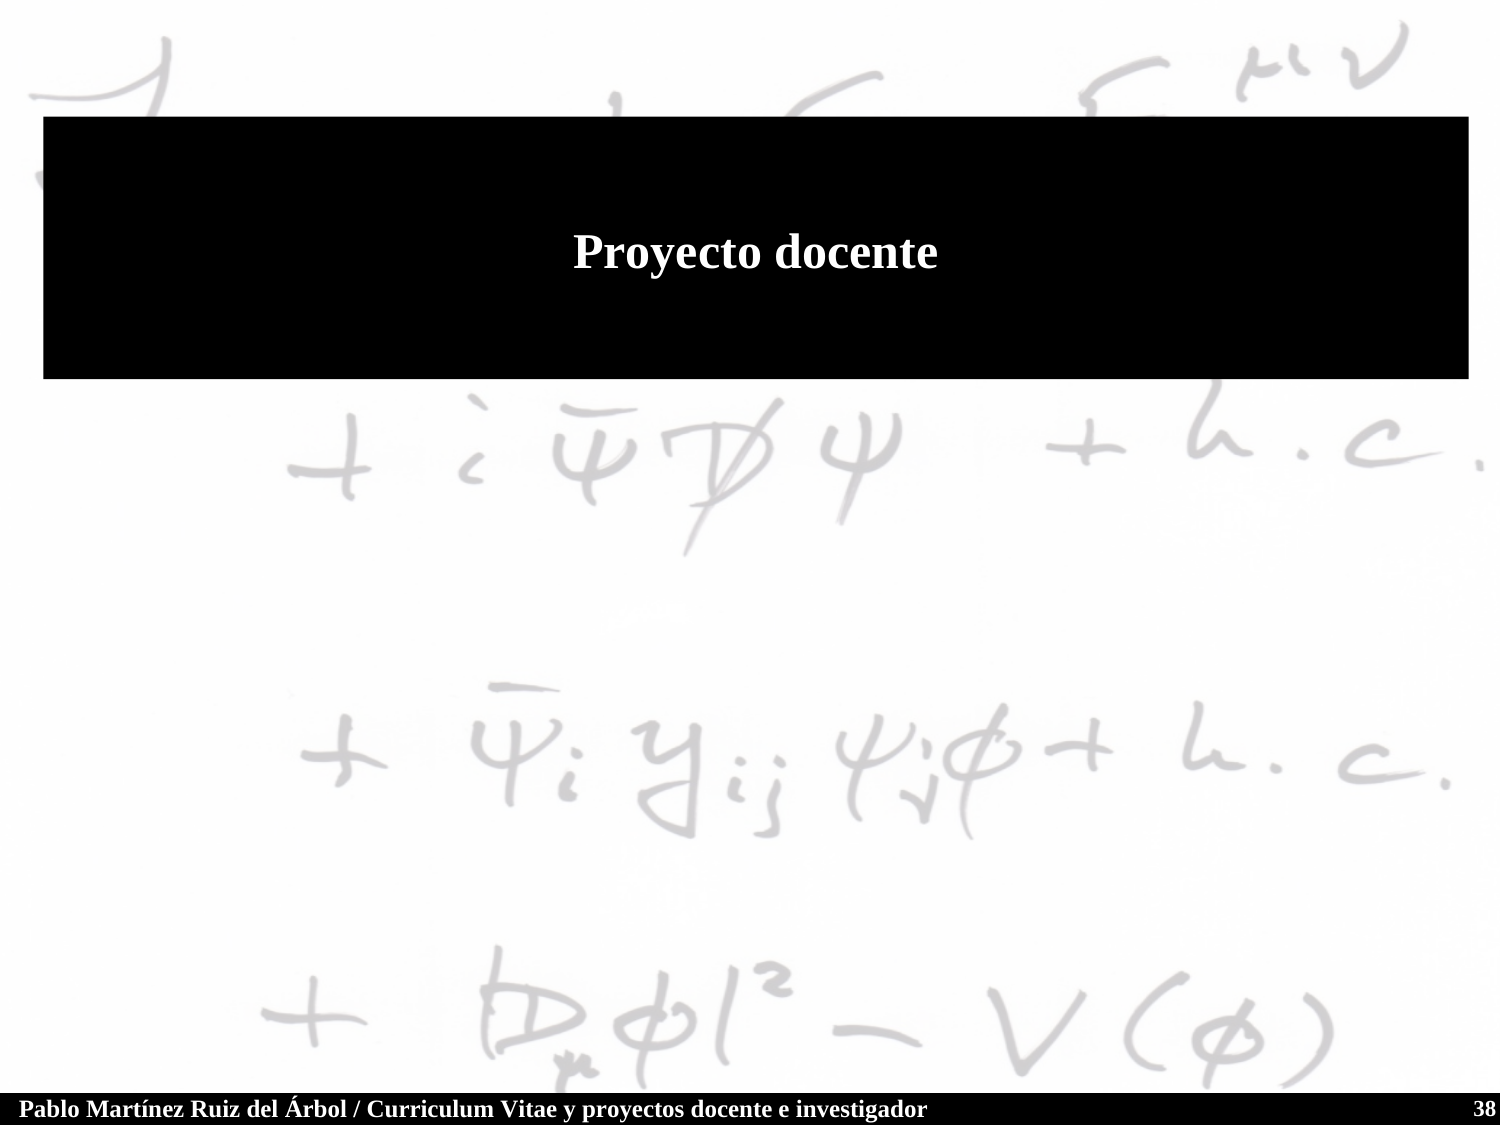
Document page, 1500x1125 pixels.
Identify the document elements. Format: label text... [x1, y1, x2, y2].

text_box Proyecto docente [43, 116, 1469, 380]
